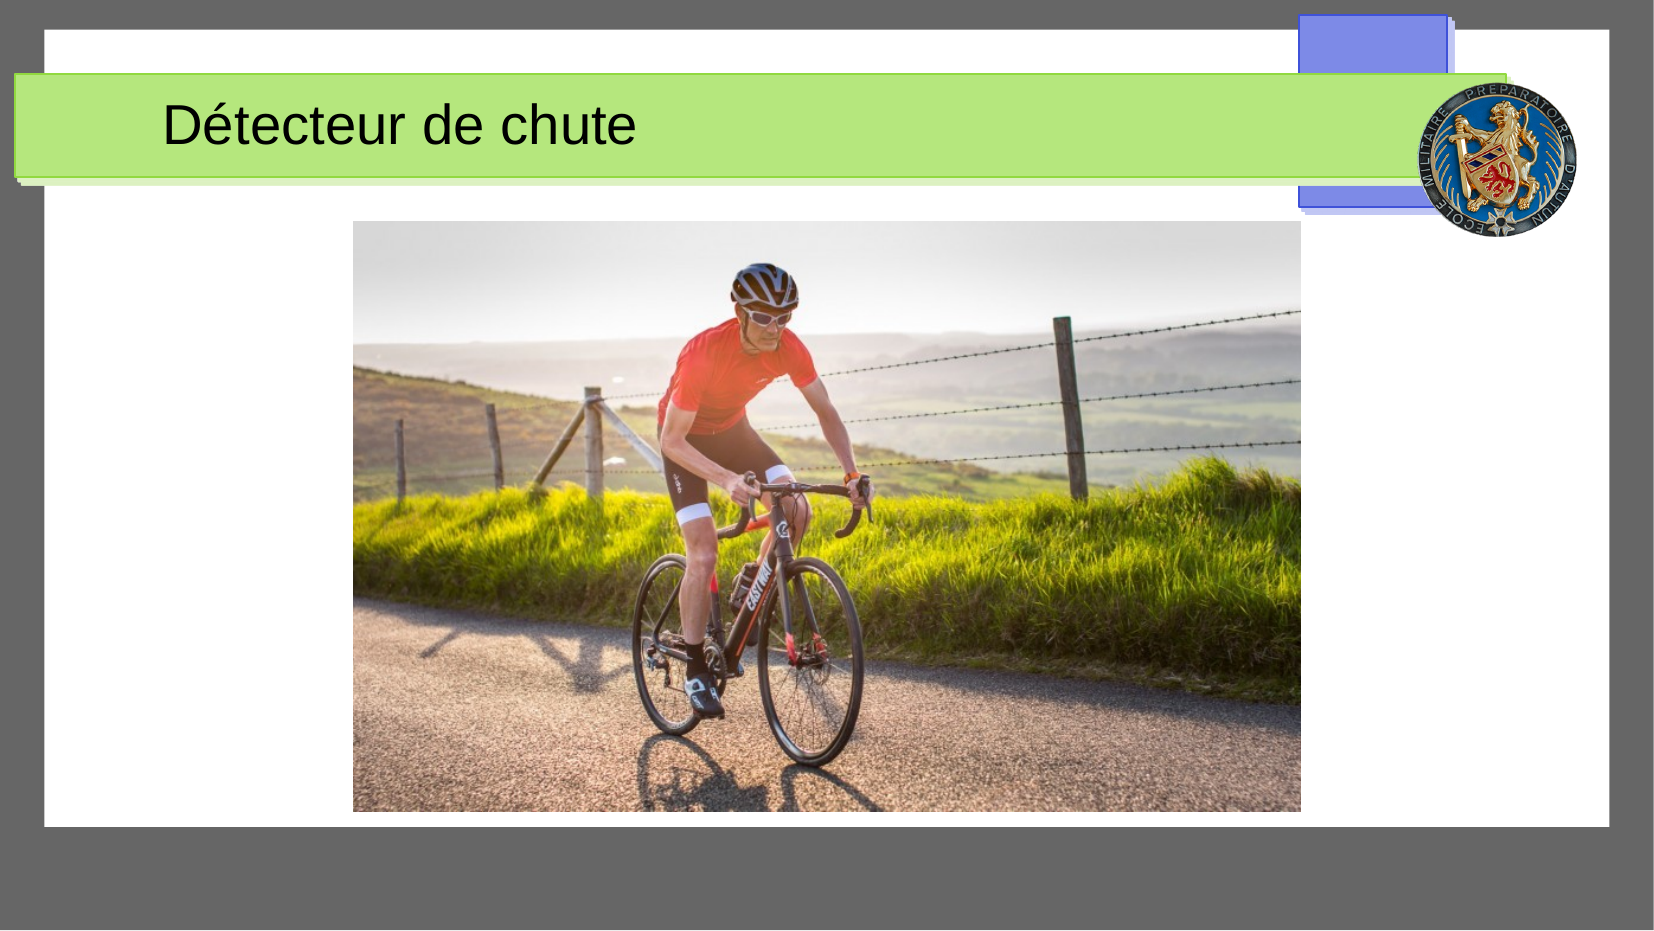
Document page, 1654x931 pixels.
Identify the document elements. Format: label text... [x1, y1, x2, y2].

picture [353, 221, 1301, 813]
title Détecteur de chute [88, 73, 1506, 178]
picture [1417, 82, 1577, 237]
